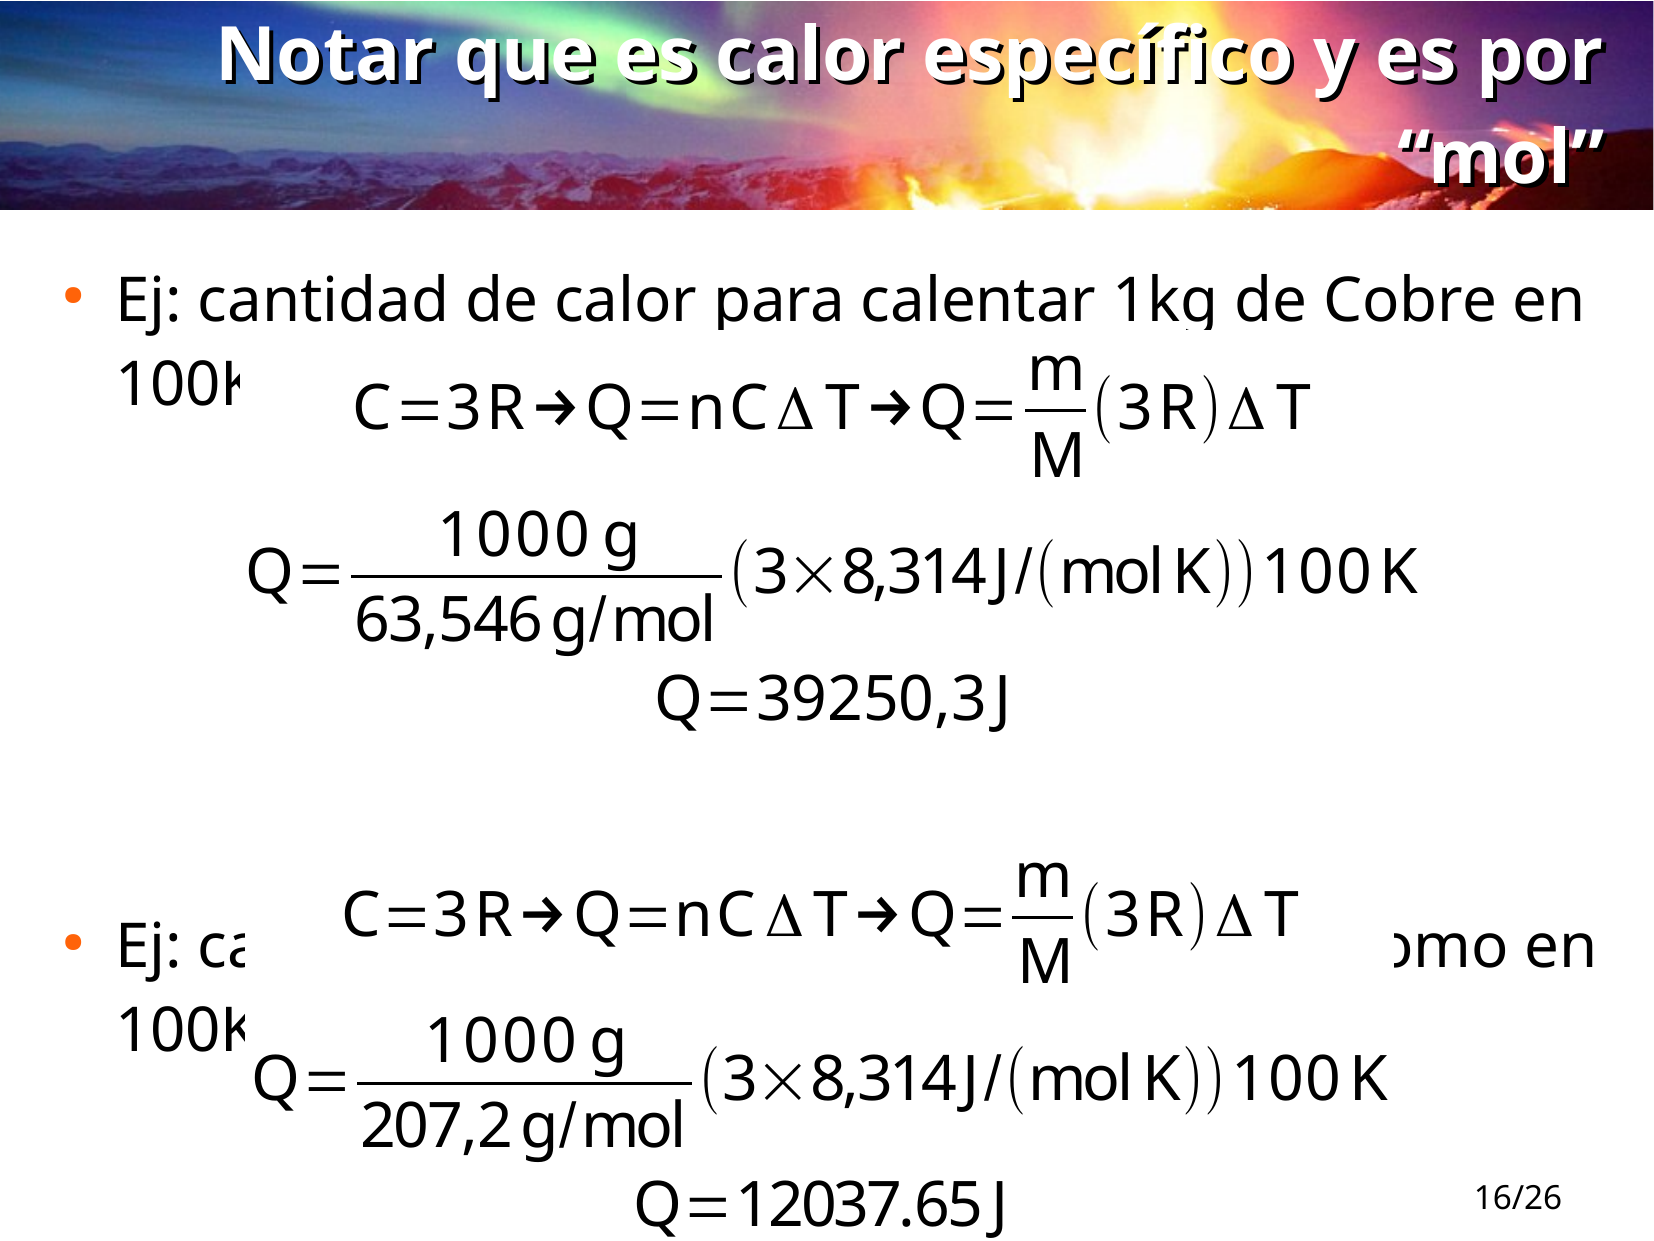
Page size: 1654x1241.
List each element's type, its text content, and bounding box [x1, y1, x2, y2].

list Ej: cantidad de calor para calentar 1kg de Cobre en 100K Ej: cantidad de calor para calentar 1kg de Plomo en 100K [45, 255, 1606, 1156]
chart [239, 330, 1425, 737]
chart [245, 837, 1395, 1241]
title Notar que es calor específico y es por “mol” [45, 15, 1606, 191]
picture [0, 1, 1654, 210]
